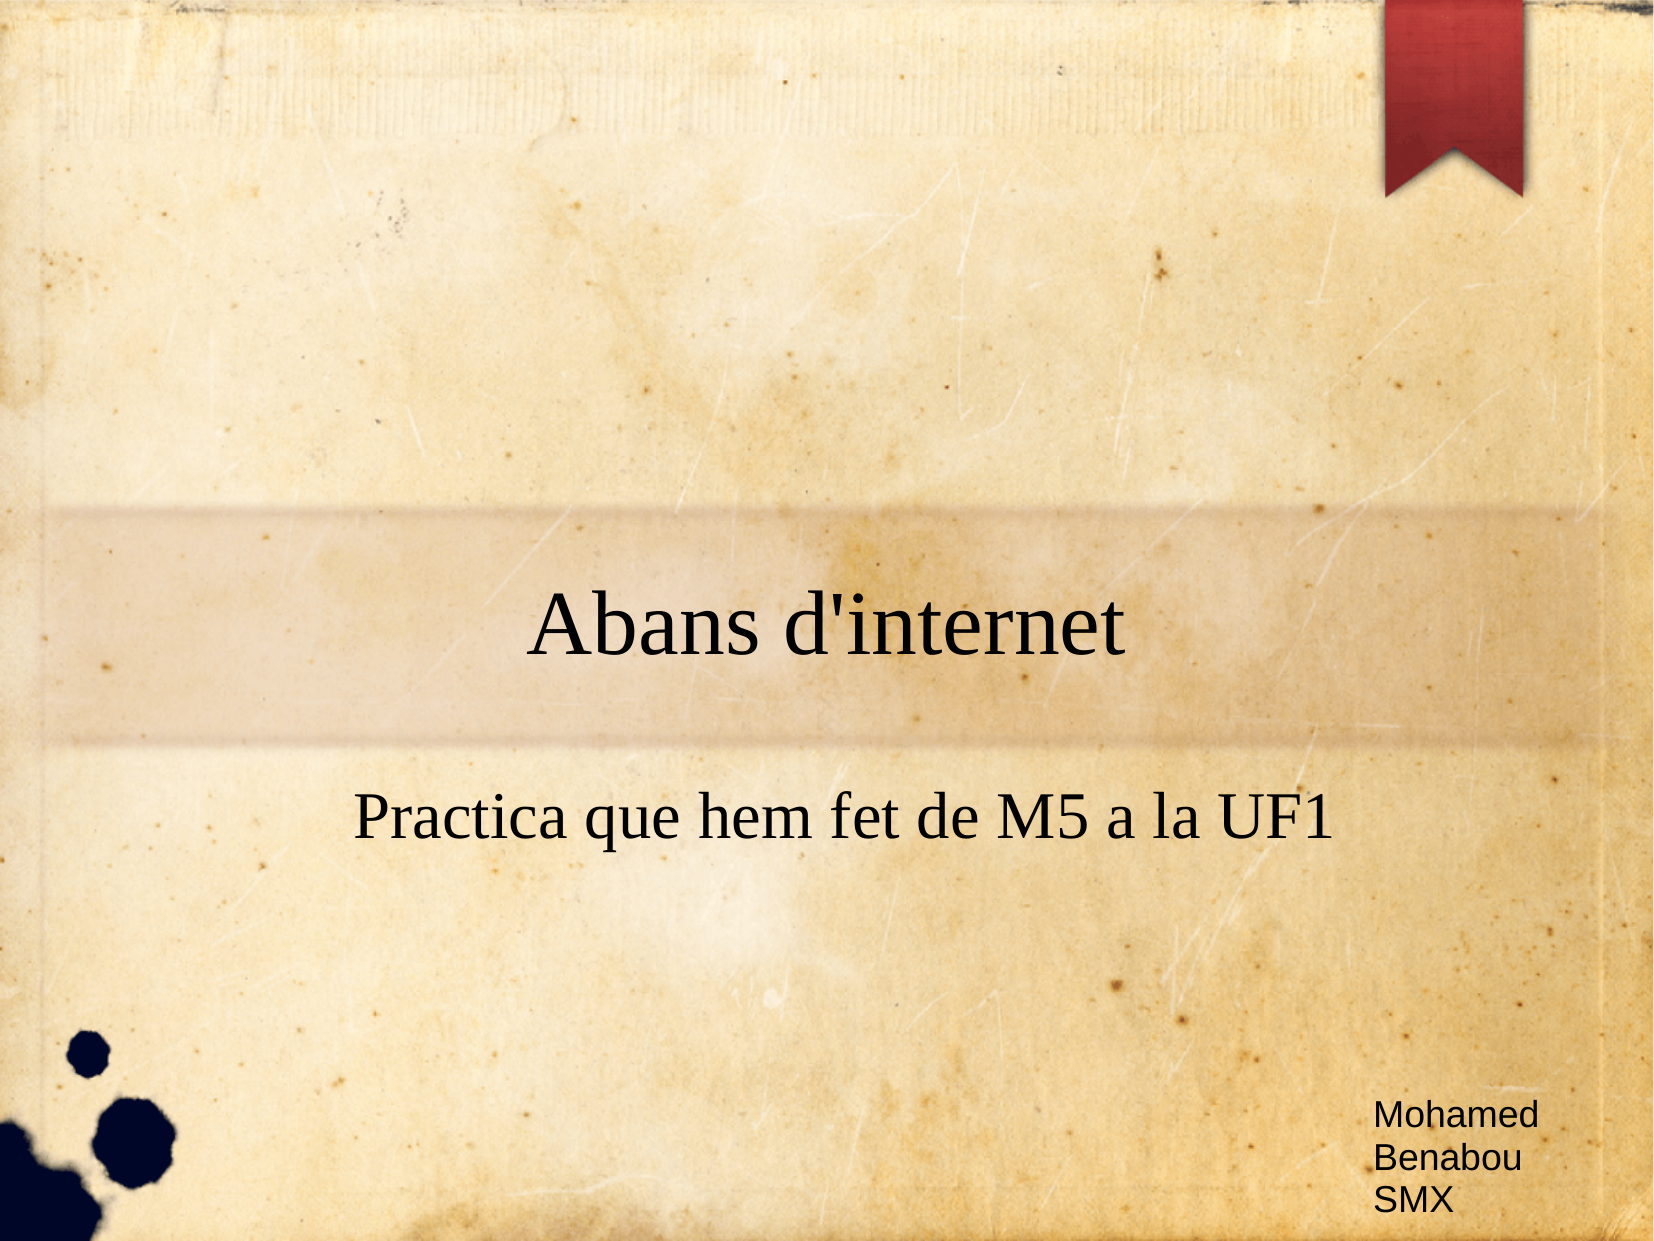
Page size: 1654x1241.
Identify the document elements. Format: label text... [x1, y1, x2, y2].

list Practica que hem fet de M5 a la UF1 [82, 779, 1538, 1205]
picture [0, 0, 1654, 1241]
title Abans d'internet [82, 519, 1571, 727]
text_box Mohamed Benabou SMX [1358, 1086, 1654, 1228]
